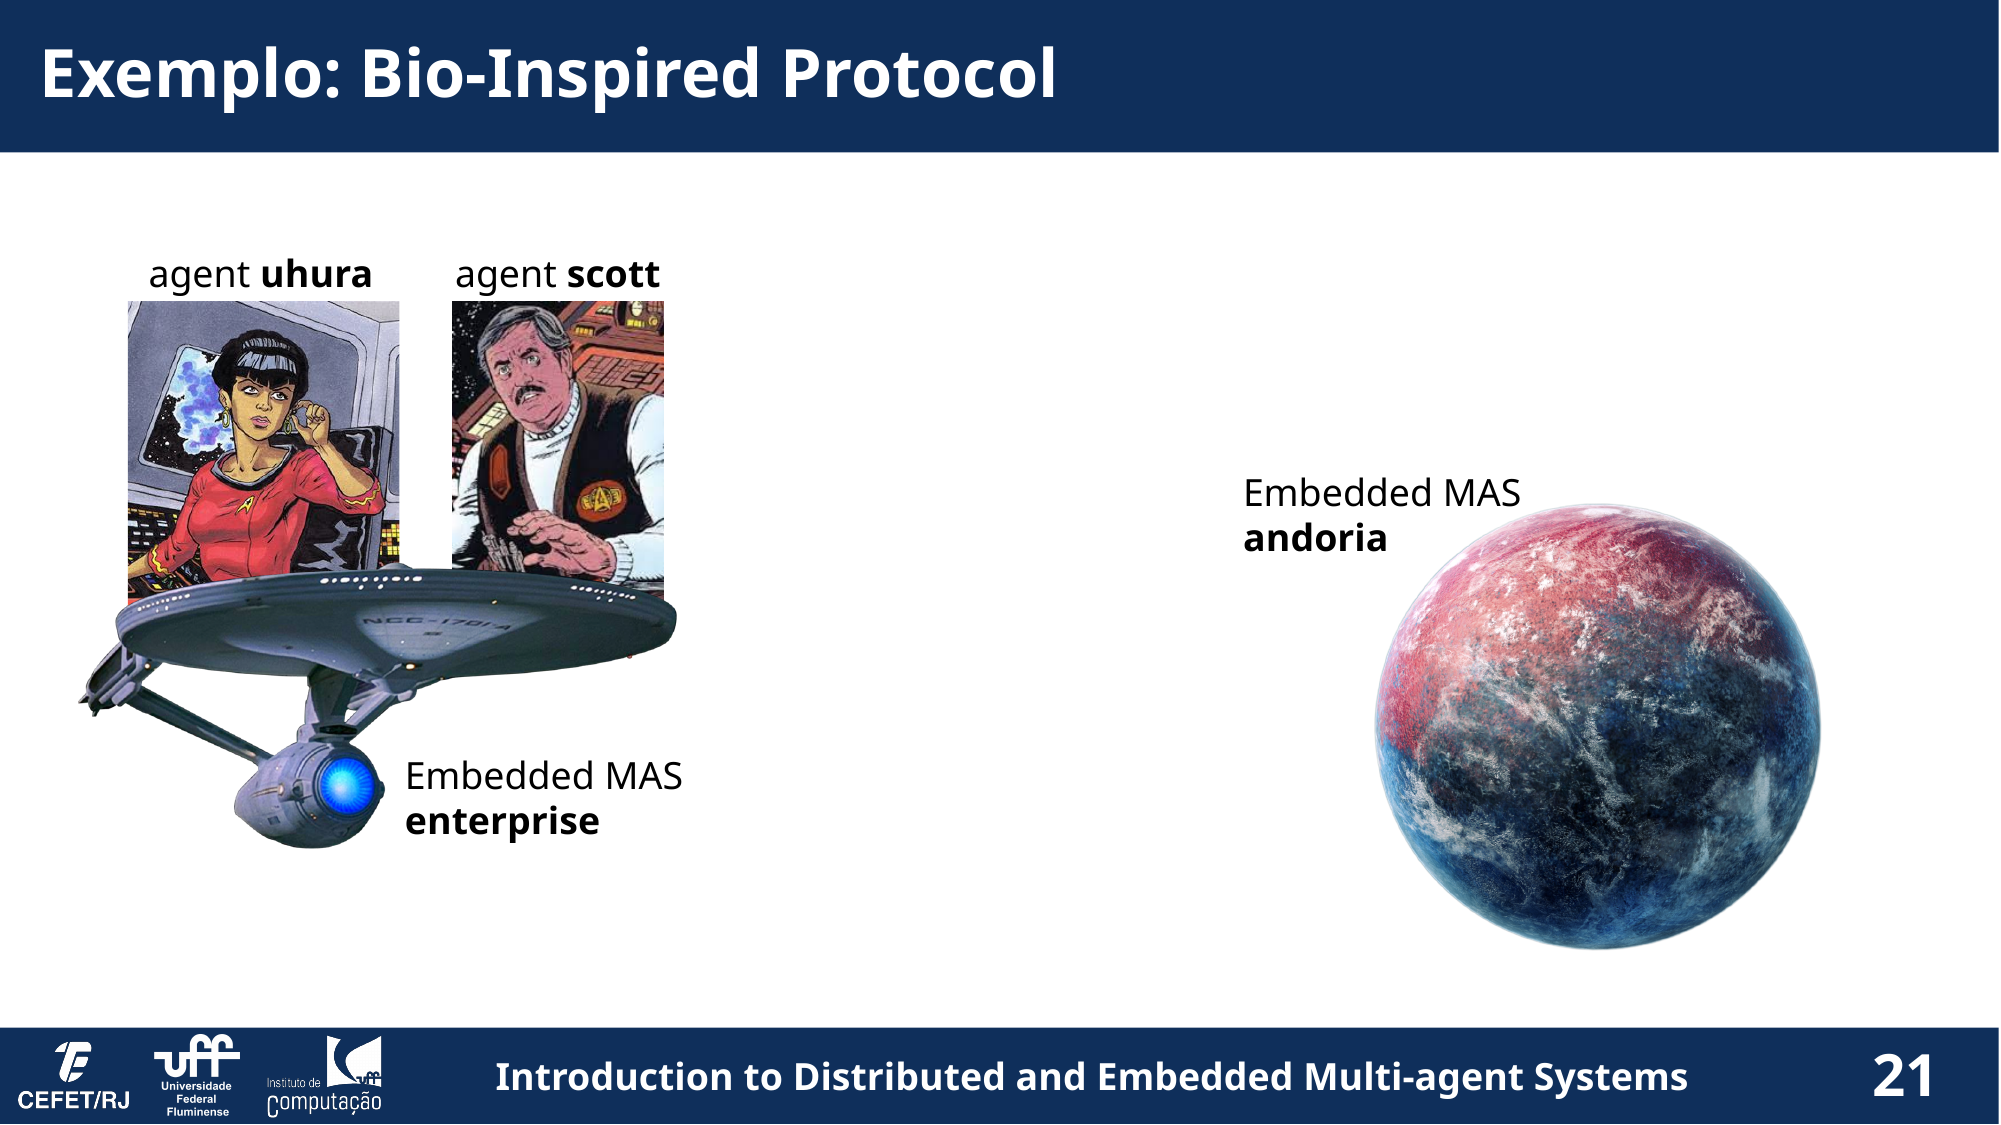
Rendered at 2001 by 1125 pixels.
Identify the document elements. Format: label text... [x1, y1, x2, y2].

picture [18, 1021, 129, 1125]
text_box Embedded MAS enterprise [390, 745, 728, 850]
picture [77, 301, 677, 849]
text_box Exemplo: Bio-Inspired Protocol [25, 23, 1999, 119]
text_box agent scott [440, 242, 702, 303]
picture [1373, 502, 1822, 951]
picture [265, 1033, 383, 1118]
text_box agent uhura [133, 242, 436, 303]
picture [153, 1033, 241, 1121]
text_box Embedded MAS andoria [1228, 461, 1567, 567]
